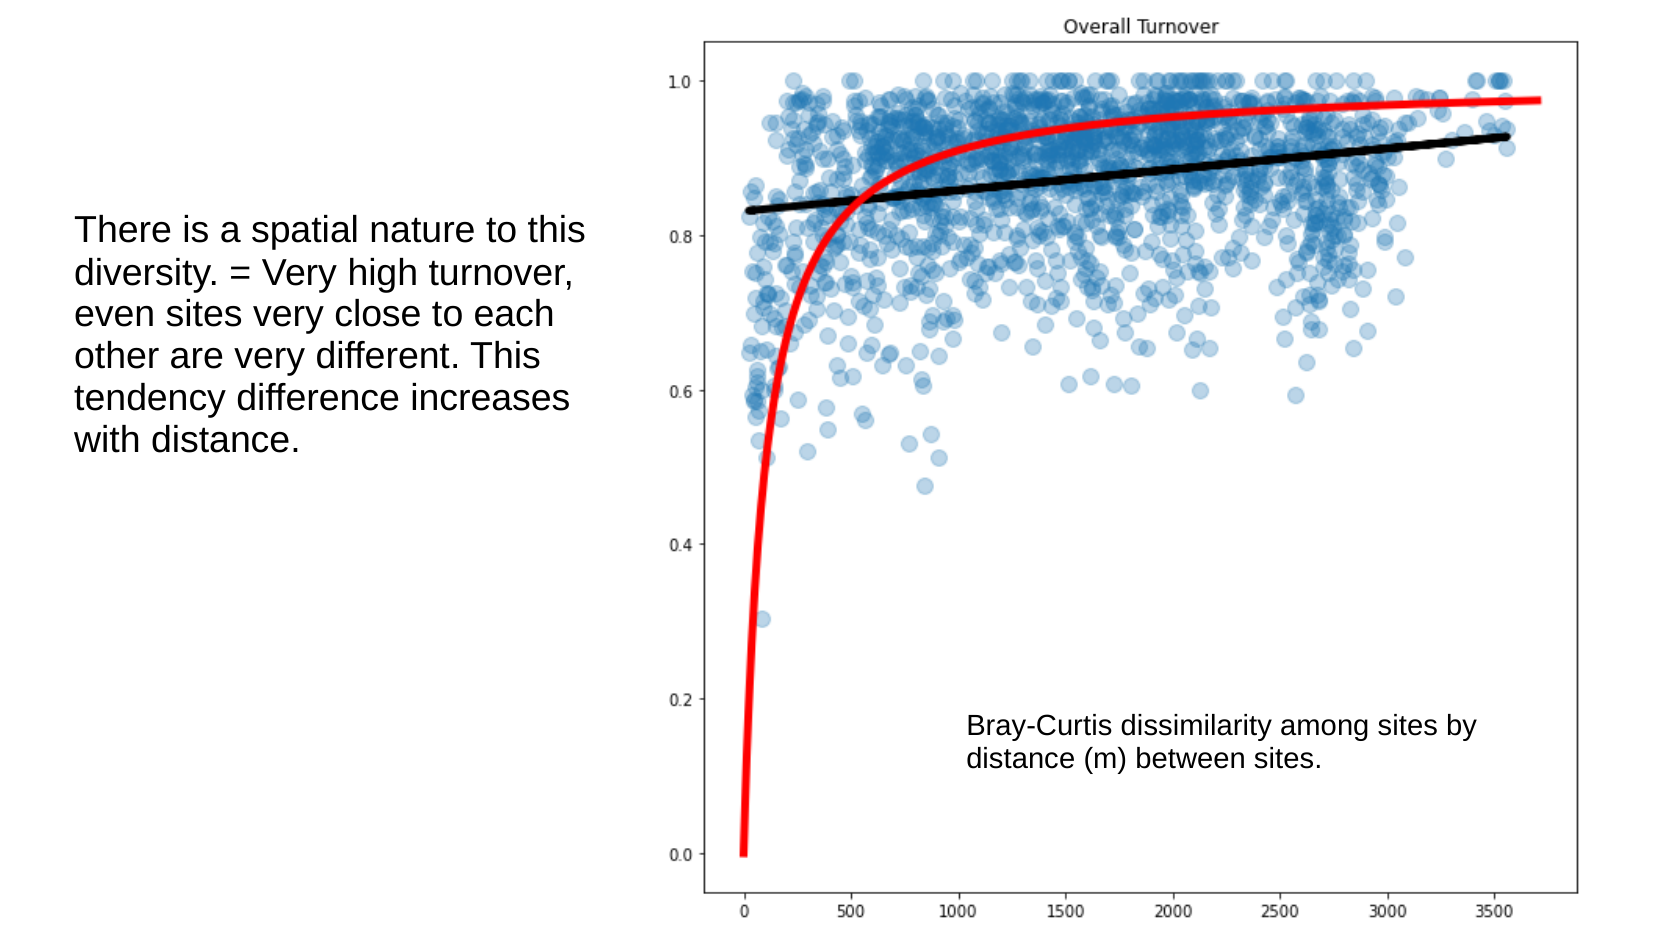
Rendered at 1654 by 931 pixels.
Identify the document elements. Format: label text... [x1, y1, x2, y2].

text_box There is a spatial nature to this diversity. = Very high turnover, even sites very close to each other are very different. This tendency difference increases with distance. [59, 201, 636, 611]
picture [657, 7, 1588, 930]
text_box Bray-Curtis dissimilarity among sites by distance (m) between sites. [951, 701, 1540, 782]
